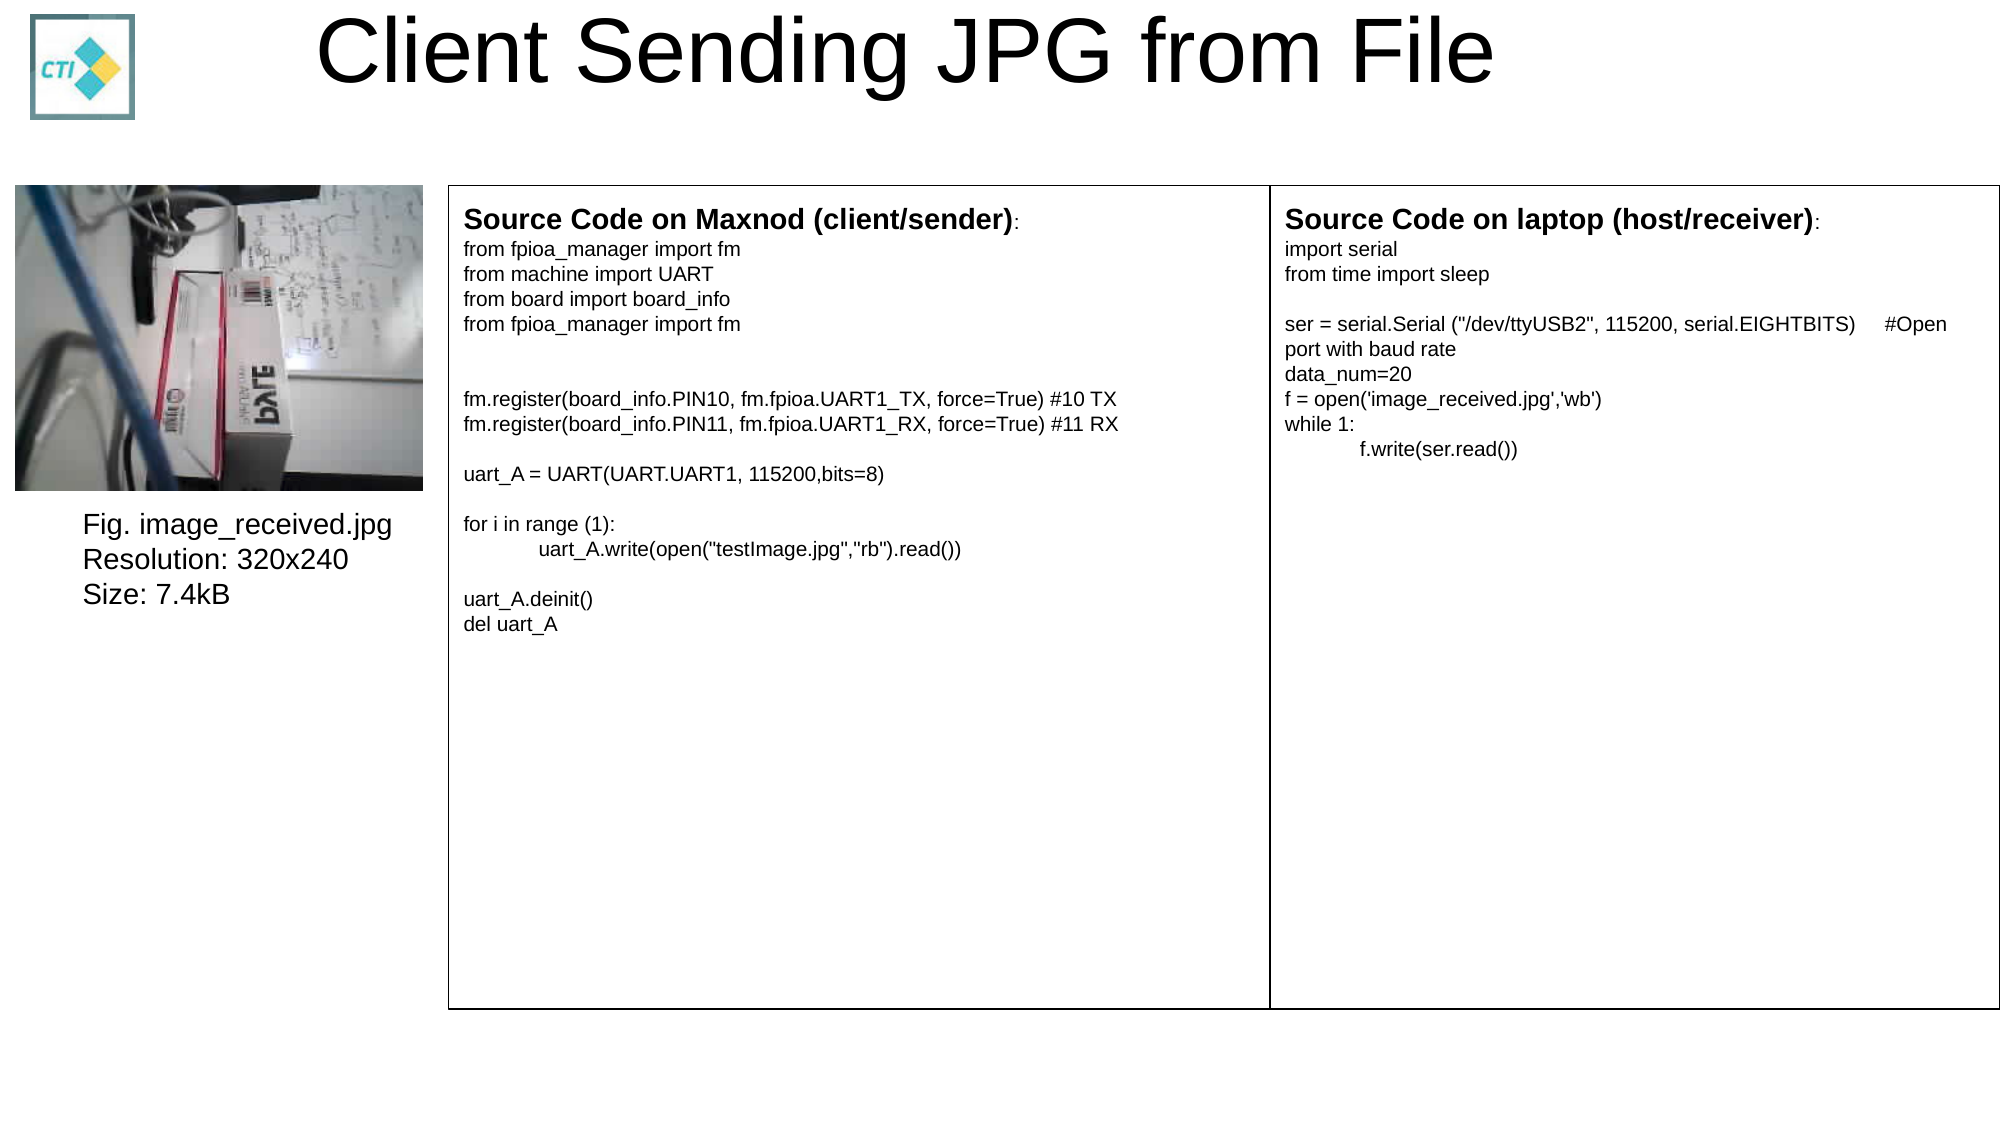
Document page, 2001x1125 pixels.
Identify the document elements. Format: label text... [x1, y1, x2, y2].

text_box Client Sending JPG from File [0, 7, 1665, 195]
text_box Source Code on laptop (host/receiver): import serial from time import sleep ser = serial.Serial ("/dev/ttyUSB2", 115200, serial.EIGHTBITS) #Open port with baud rate data_num=20 f = open('image_received.jpg','wb') while 1: f.write(ser.read()) [1270, 185, 2000, 1009]
text_box Source Code on Maxnod (client/sender): from fpioa_manager import fm from machine import UART from board import board_info from fpioa_manager import fm fm.register(board_info.PIN10, fm.fpioa.UART1_TX, force=True) #10 TX fm.register(board_info.PIN11, fm.fpioa.UART1_RX, force=True) #11 RX uart_A = UART(UART.UART1, 115200,bits=8) for i in range (1): uart_A.write(open("testImage.jpg","rb").read()) uart_A.deinit() del uart_A [448, 185, 1270, 1009]
picture [15, 185, 423, 491]
text_box Fig. image_received.jpg Resolution: 320x240 Size: 7.4kB [67, 490, 434, 538]
